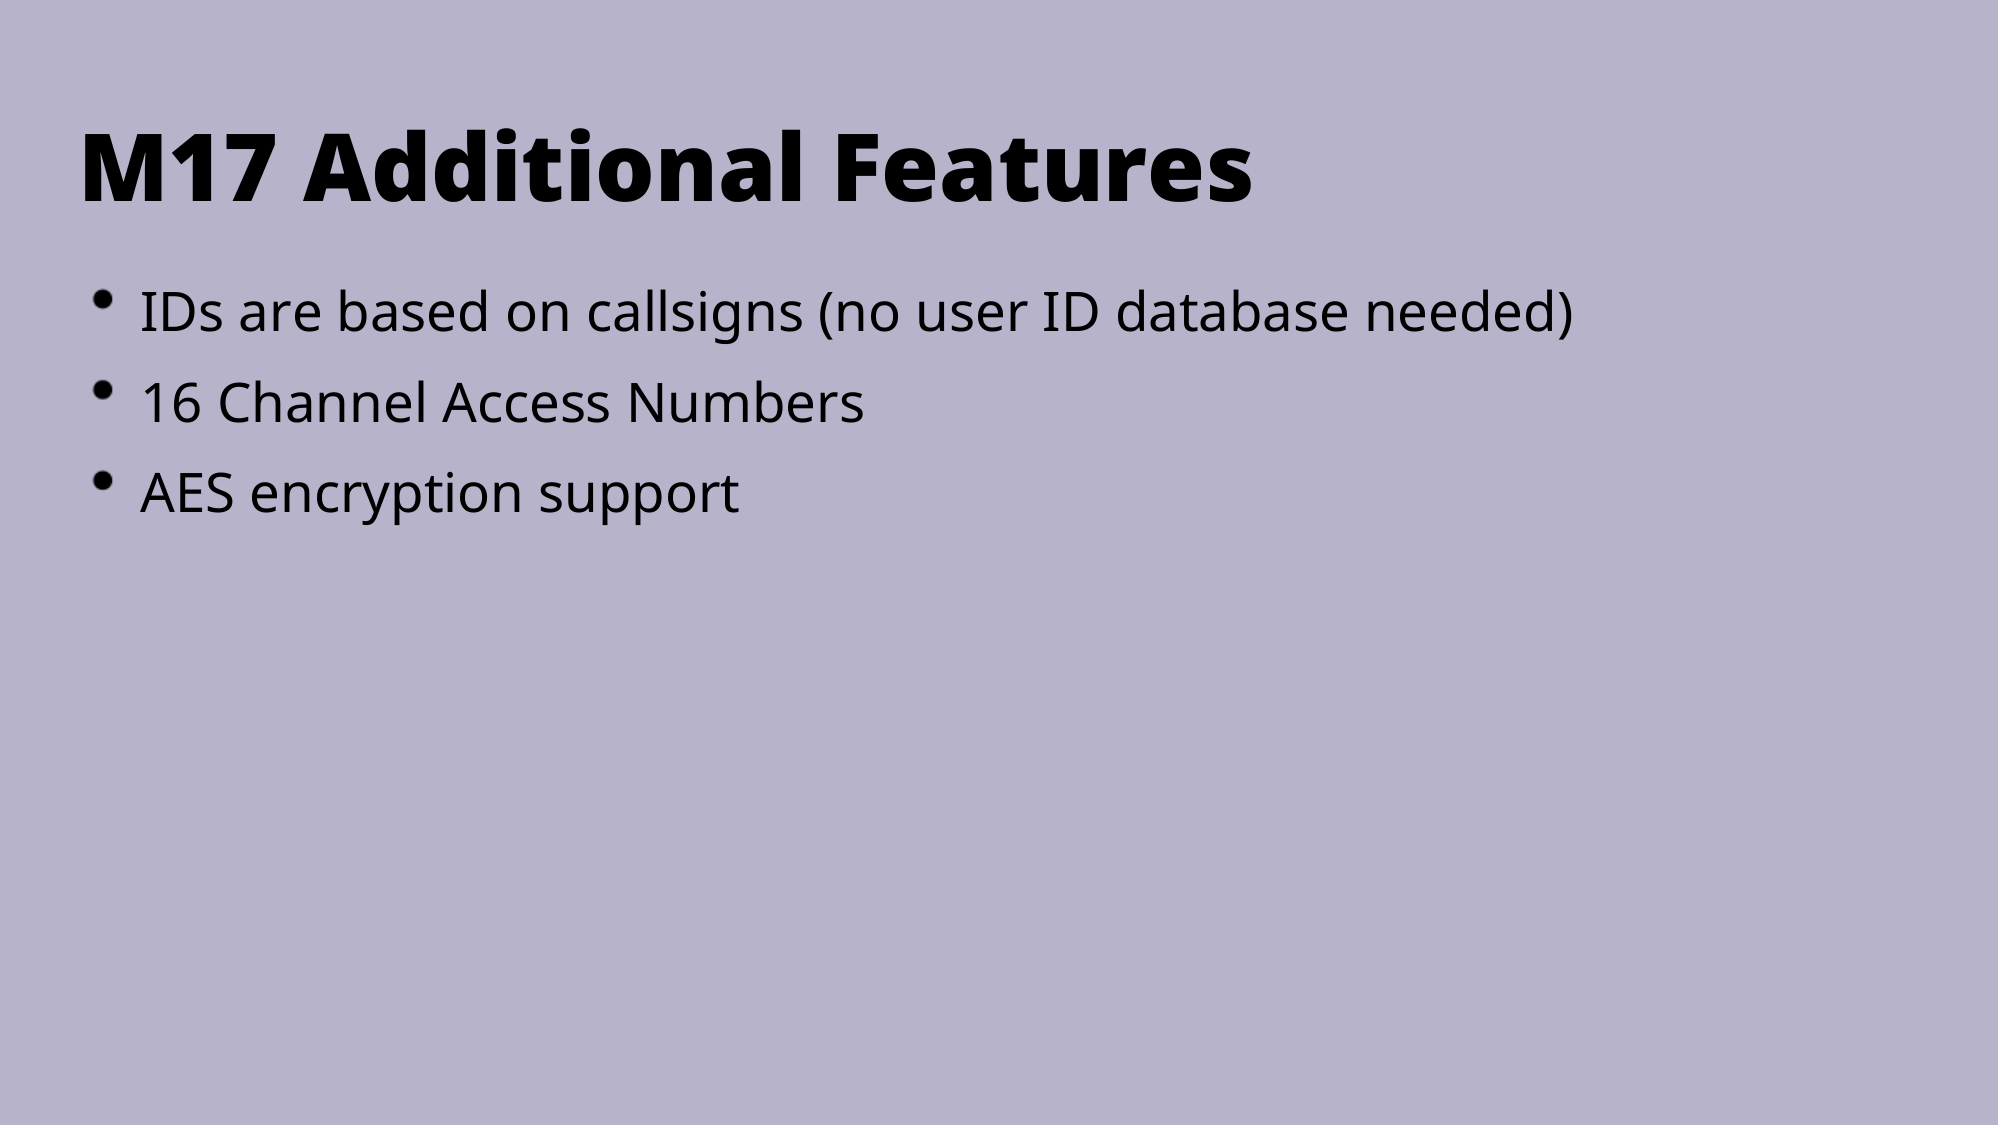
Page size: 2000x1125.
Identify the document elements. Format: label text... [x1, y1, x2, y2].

picture [0, 0, 1998, 1125]
text_box AES encryption support [140, 454, 714, 510]
text_box M17 Additional Features [78, 101, 1119, 195]
text_box 16 Channel Access Numbers [140, 363, 831, 419]
text_box IDs are based on callsigns (no user ID database needed) [140, 273, 1472, 328]
